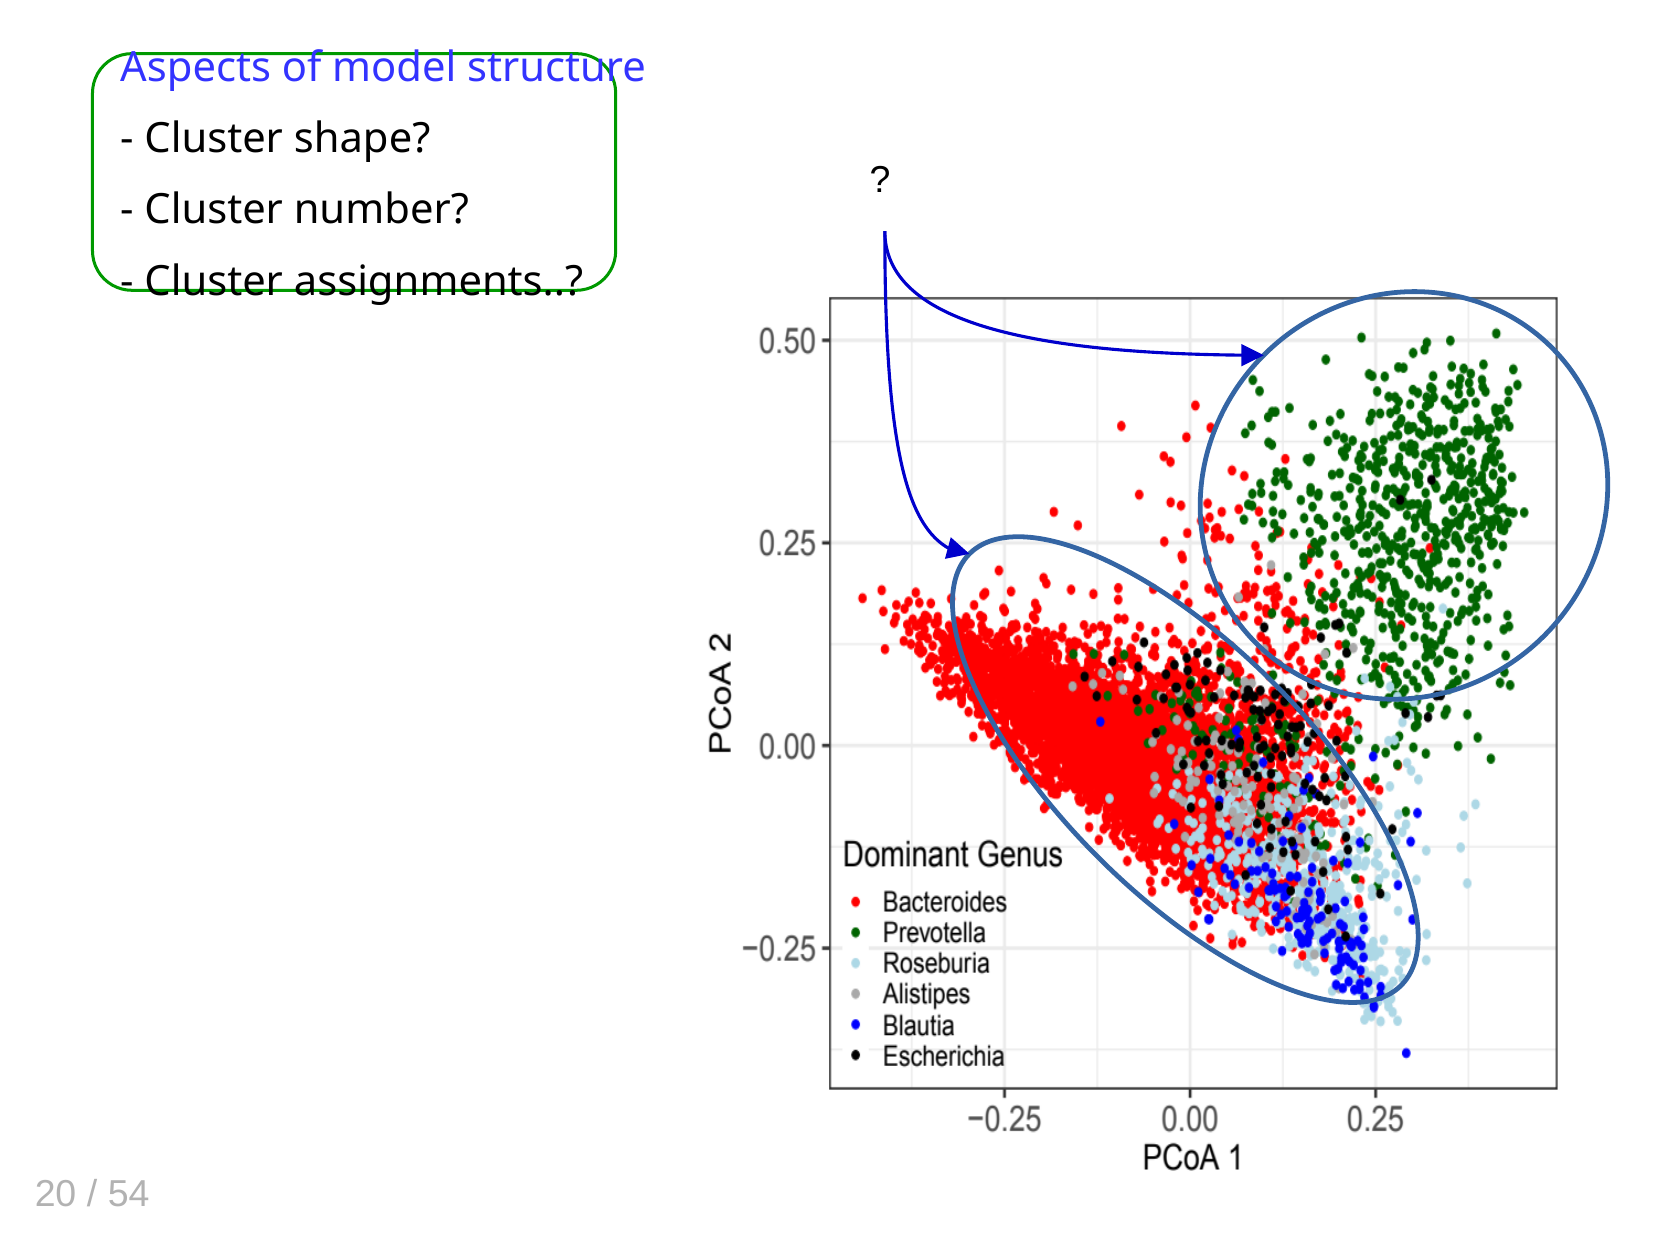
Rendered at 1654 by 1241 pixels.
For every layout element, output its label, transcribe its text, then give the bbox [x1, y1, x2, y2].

picture [903, 277, 1572, 366]
text_box ? [854, 151, 915, 232]
picture [1203, 295, 1572, 696]
text_box Aspects of model structure - Cluster shape? - Cluster number? - Cluster assignments..? [92, 53, 616, 291]
text_box <number> / 54 [20, 1165, 315, 1226]
picture [686, 277, 1572, 1196]
picture [955, 540, 1415, 1000]
